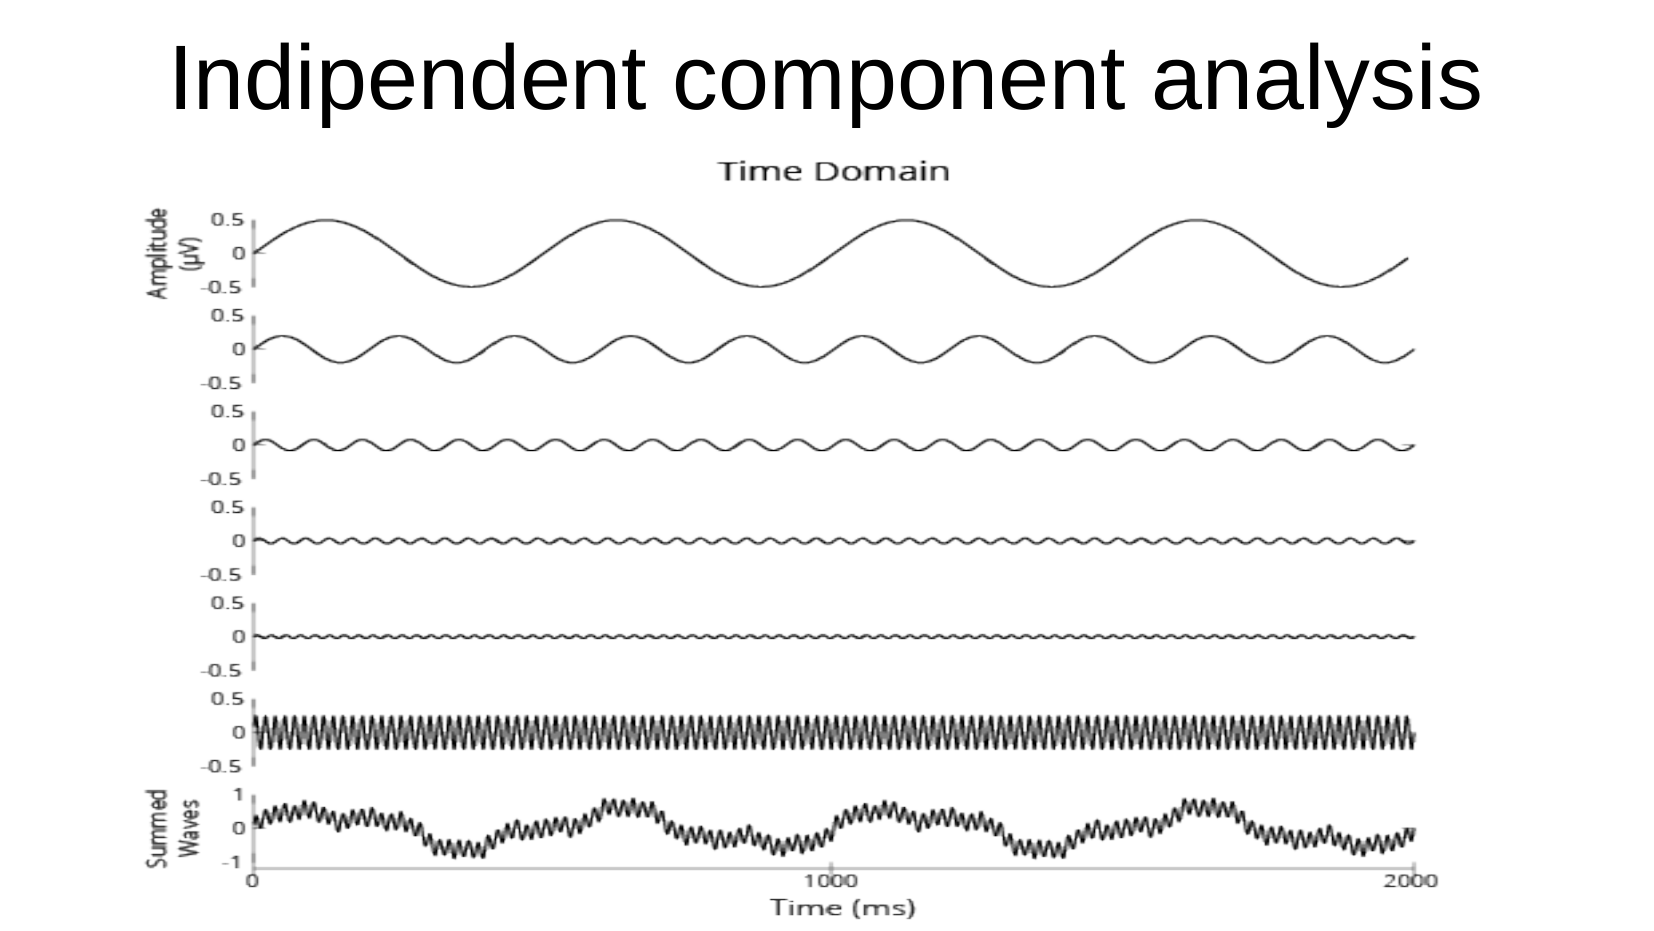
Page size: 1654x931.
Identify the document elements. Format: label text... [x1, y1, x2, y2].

title Indipendent component analysis [82, 0, 1571, 156]
picture [118, 155, 1447, 931]
